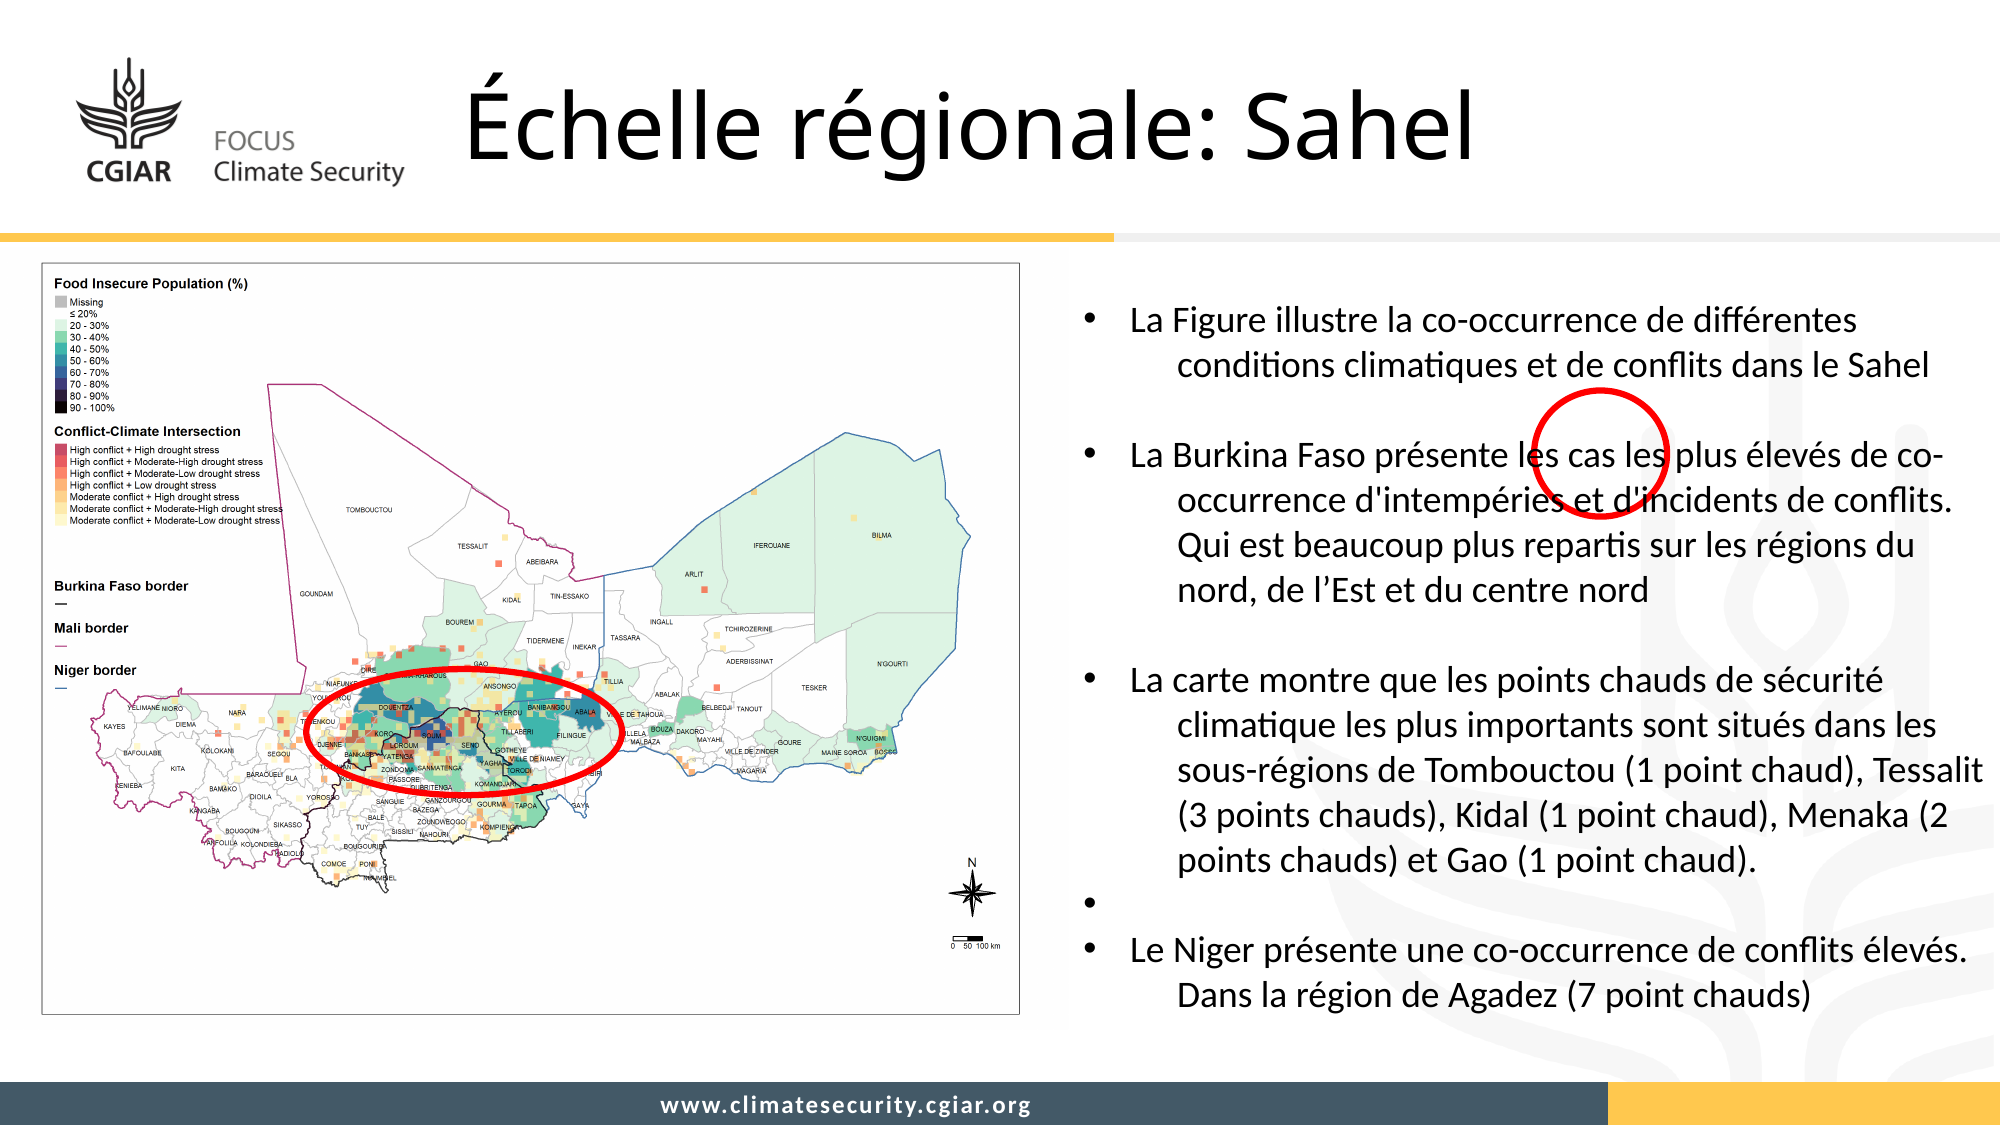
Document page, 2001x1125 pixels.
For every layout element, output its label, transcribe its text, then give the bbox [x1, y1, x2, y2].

picture [0, 247, 1069, 1030]
text_box La Figure illustre la co-occurrence de différentes conditions climatiques et de conflits dans le Sahel La Burkina Faso présente les cas les plus élevés de co-occurrence d'intempéries et d'incidents de conflits. Qui est beaucoup plus repartis sur les régions du nord, de l’Est et du centre nord La carte montre que les points chauds de sécurité climatique les plus importants sont situés dans les sous-régions de Tombouctou (1 point chaud), Tessalit (3 points chauds), Kidal (1 point chaud), Menaka (2 points chauds) et Gao (1 point chaud). Le Niger présente une co-occurrence de conflits élevés. Dans la région de Agadez (7 point chauds) [1068, 287, 2000, 1031]
title Échelle régionale: Sahel [447, 42, 1863, 218]
